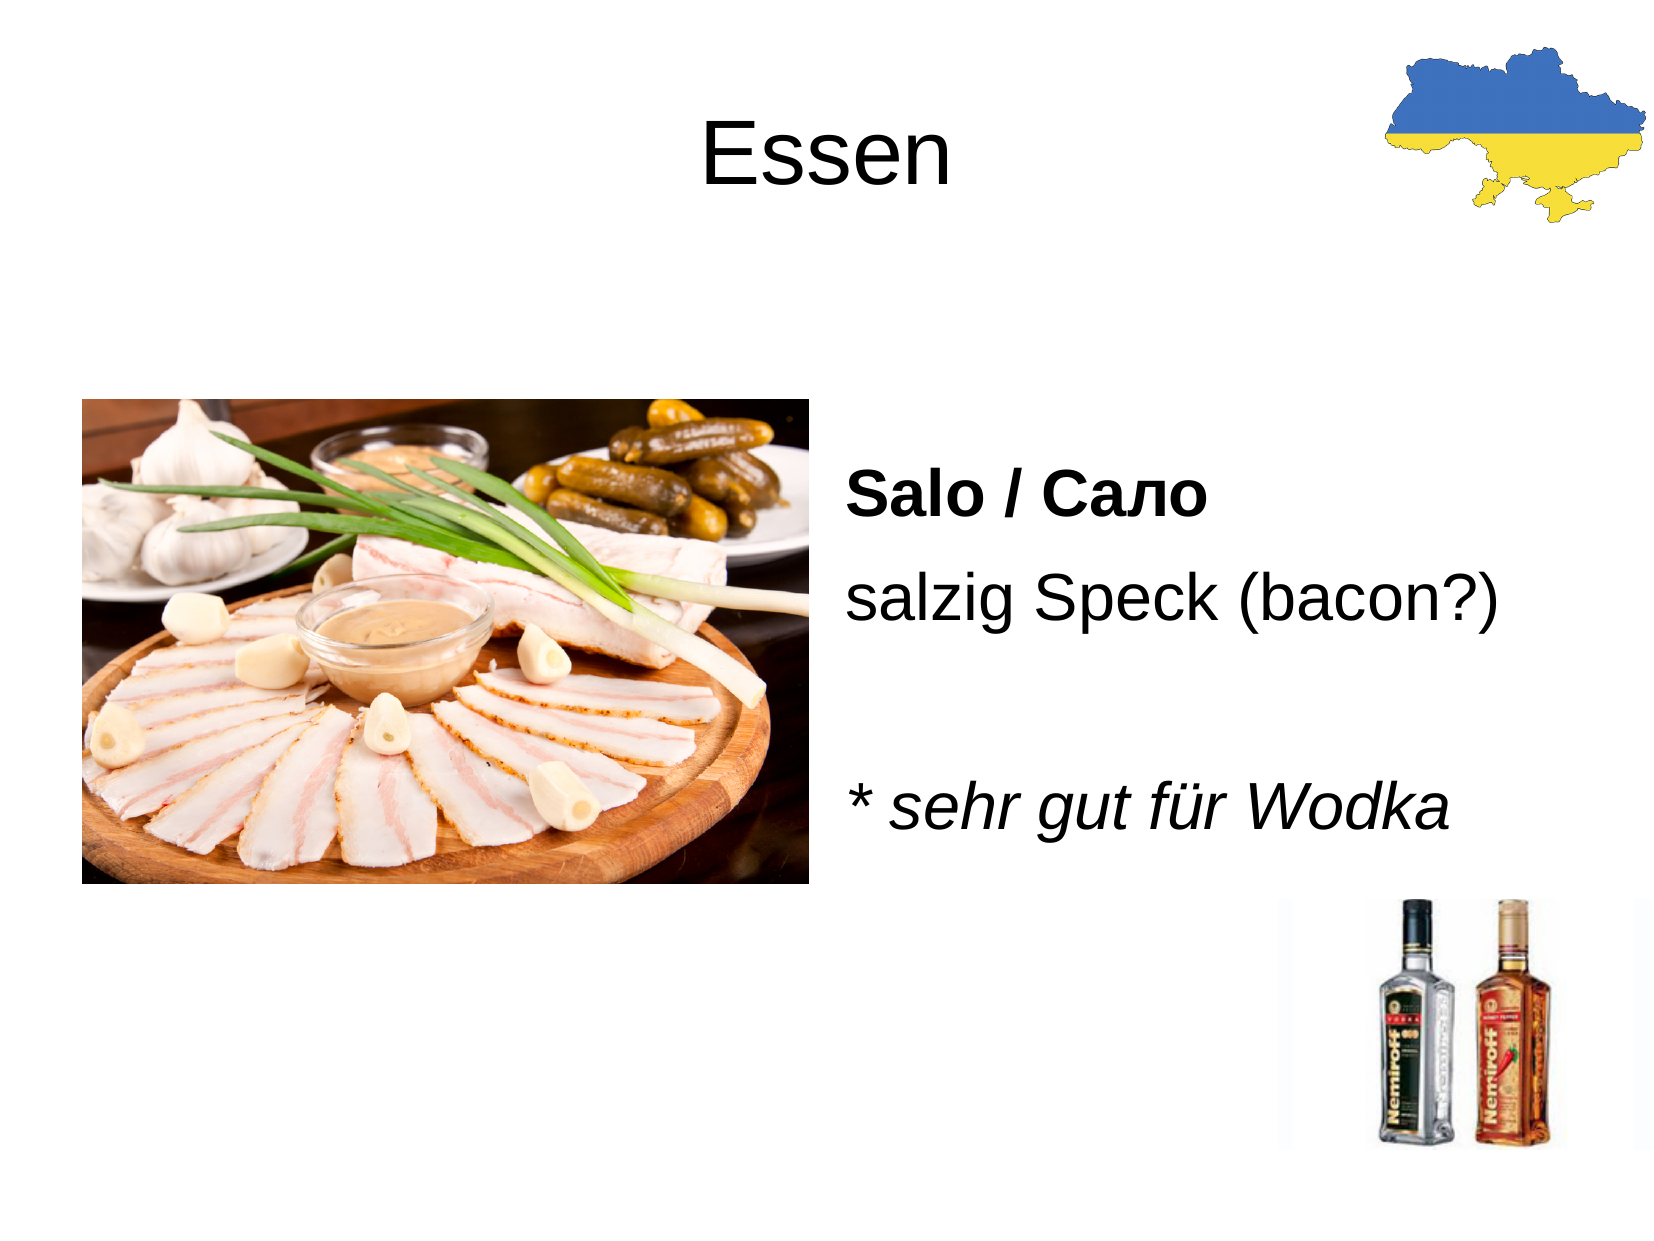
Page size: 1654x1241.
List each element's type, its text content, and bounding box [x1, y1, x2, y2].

picture [1278, 899, 1654, 1150]
list Salo / Сало salzig Speck (bacon?) * sehr gut für Wodka [845, 290, 1572, 1010]
picture [1379, 0, 1653, 270]
title Essen [82, 49, 1379, 257]
picture [82, 399, 809, 884]
